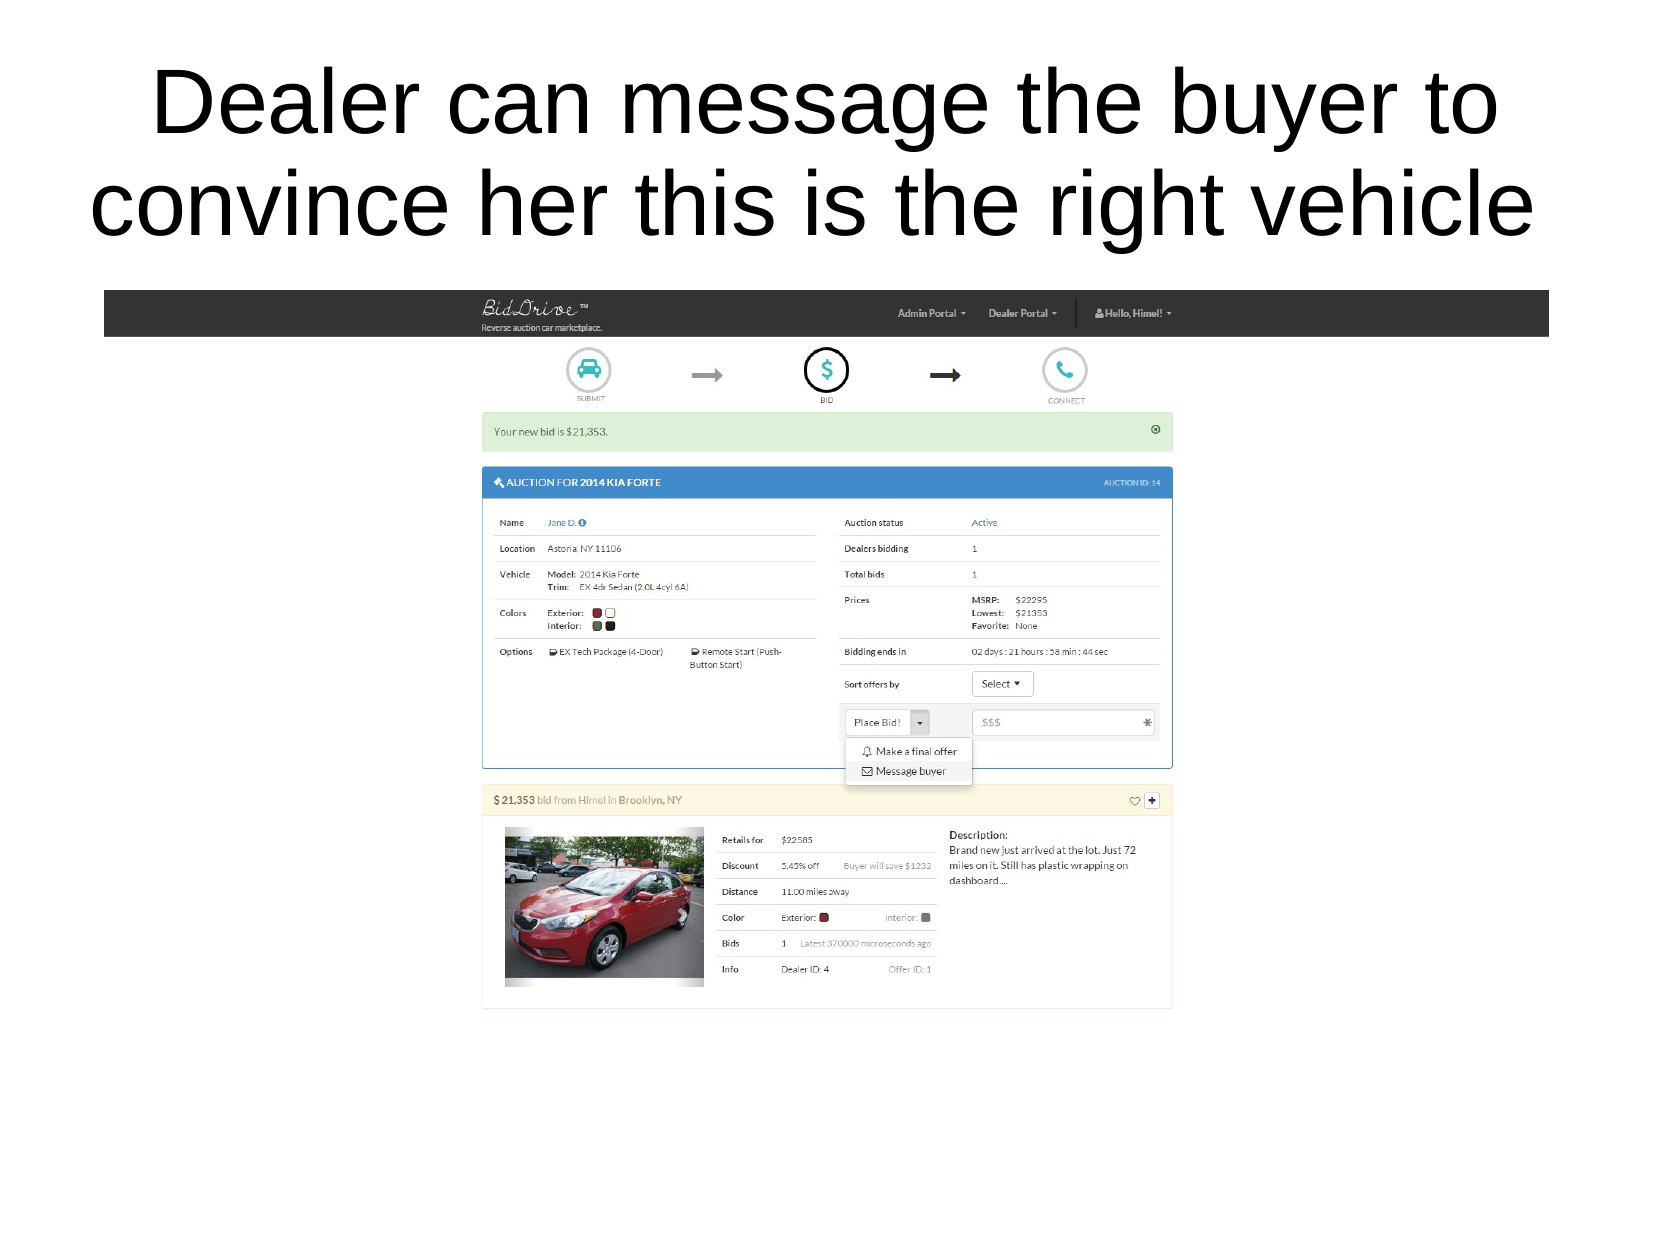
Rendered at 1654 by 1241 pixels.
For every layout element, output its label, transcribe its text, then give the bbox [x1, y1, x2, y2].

title Dealer can message the buyer to convince her this is the right vehicle [82, 49, 1571, 257]
picture [104, 290, 1549, 1010]
